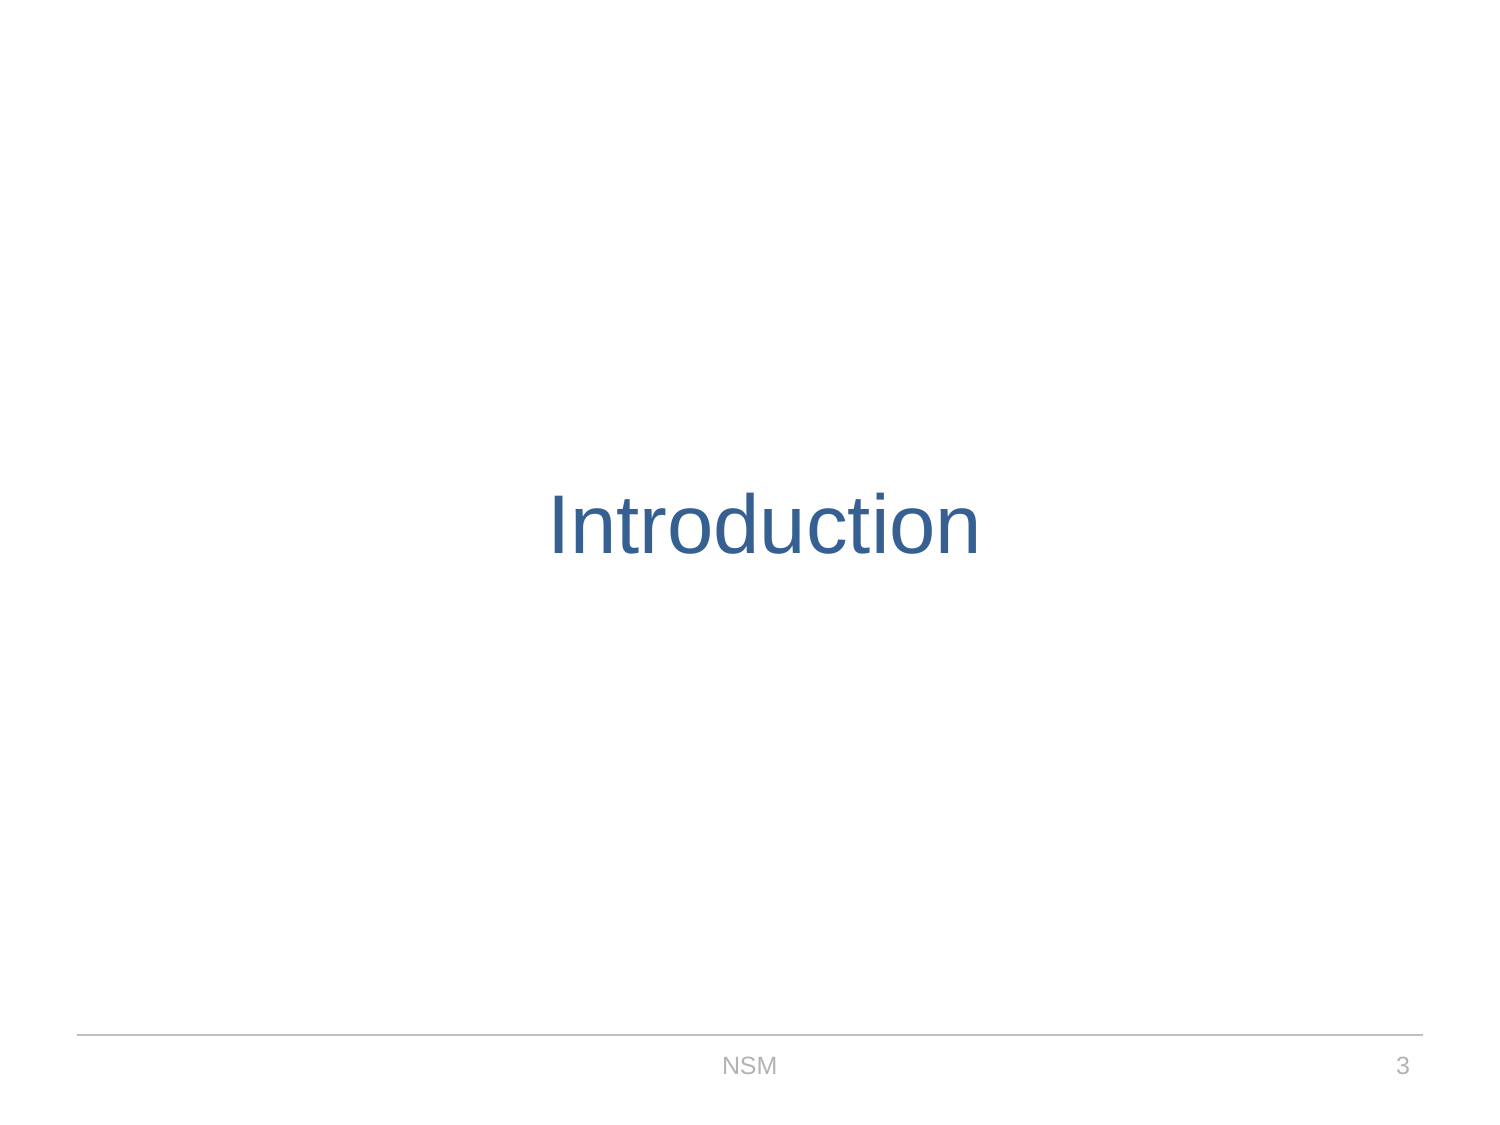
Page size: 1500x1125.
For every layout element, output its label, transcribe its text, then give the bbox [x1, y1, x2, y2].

subtitle Introduction [75, 241, 1425, 809]
